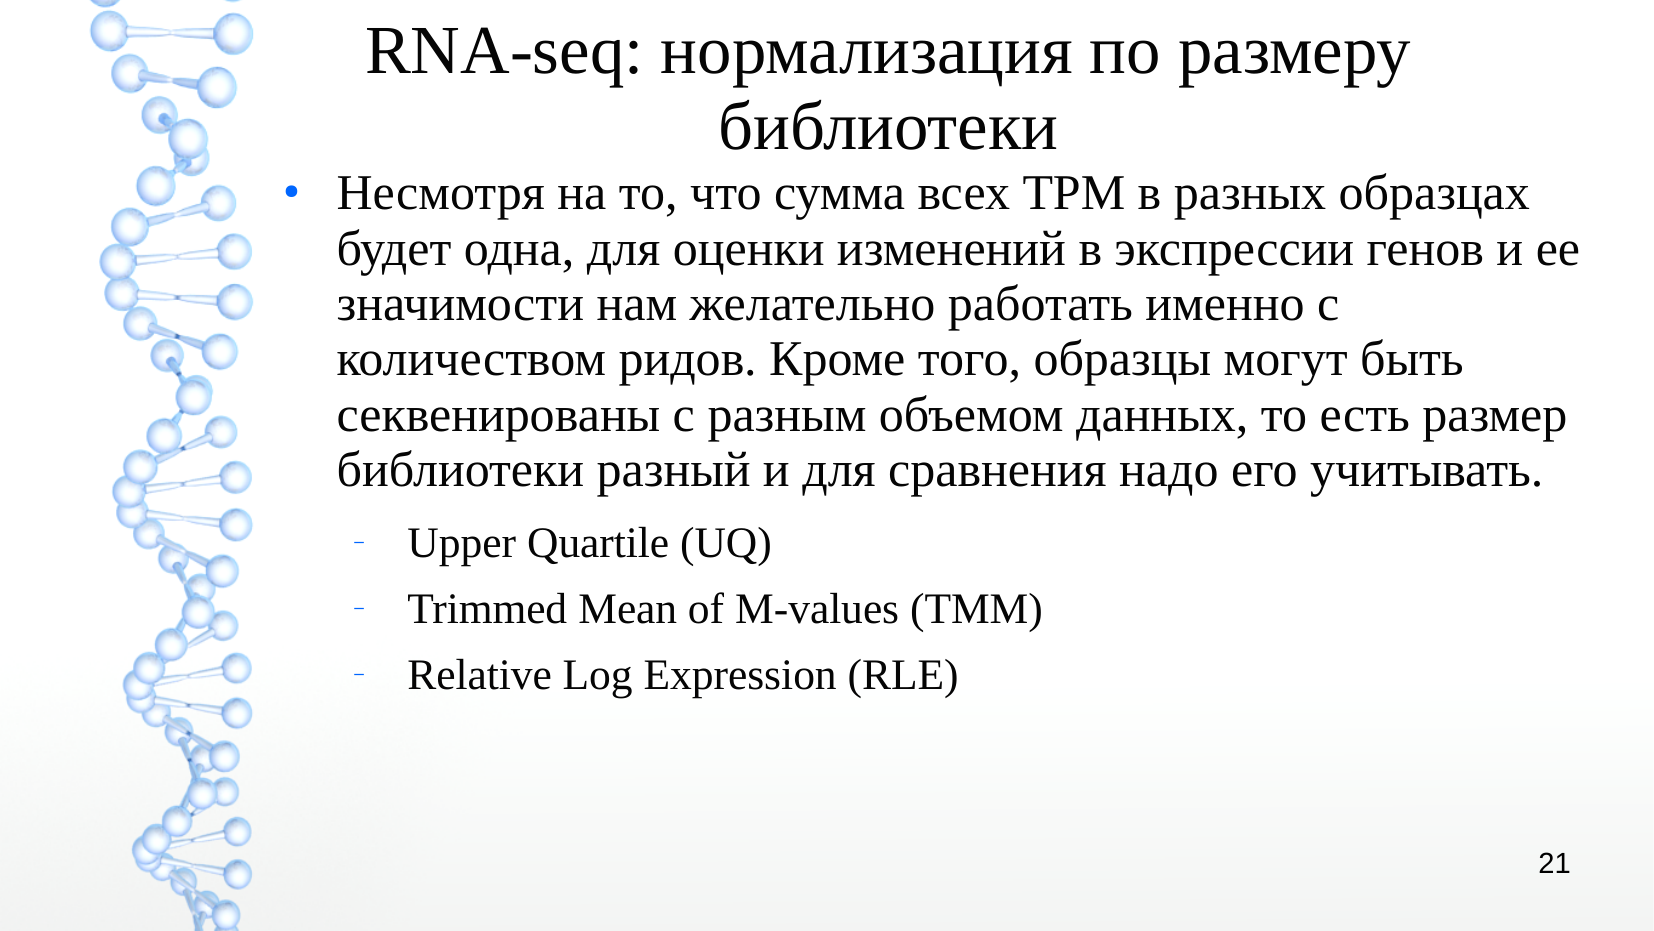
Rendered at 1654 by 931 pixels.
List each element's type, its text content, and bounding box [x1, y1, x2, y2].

list Несмотря на то, что сумма всех TPM в разных образцах будет одна, для оценки изменений в экспрессии генов и ее значимости нам желательно работать именно с количеством ридов. Кроме того, образцы могут быть секвенированы с разным объемом данных, то есть размер библиотеки разный и для сравнения надо его учитывать. Upper Quartile (UQ) Trimmed Mean of M-values (TMM) Relative Log Expression (RLE) [265, 165, 1595, 886]
picture [0, 0, 1654, 931]
title RNA-seq: нормализация по размеру библиотеки [224, 11, 1554, 166]
